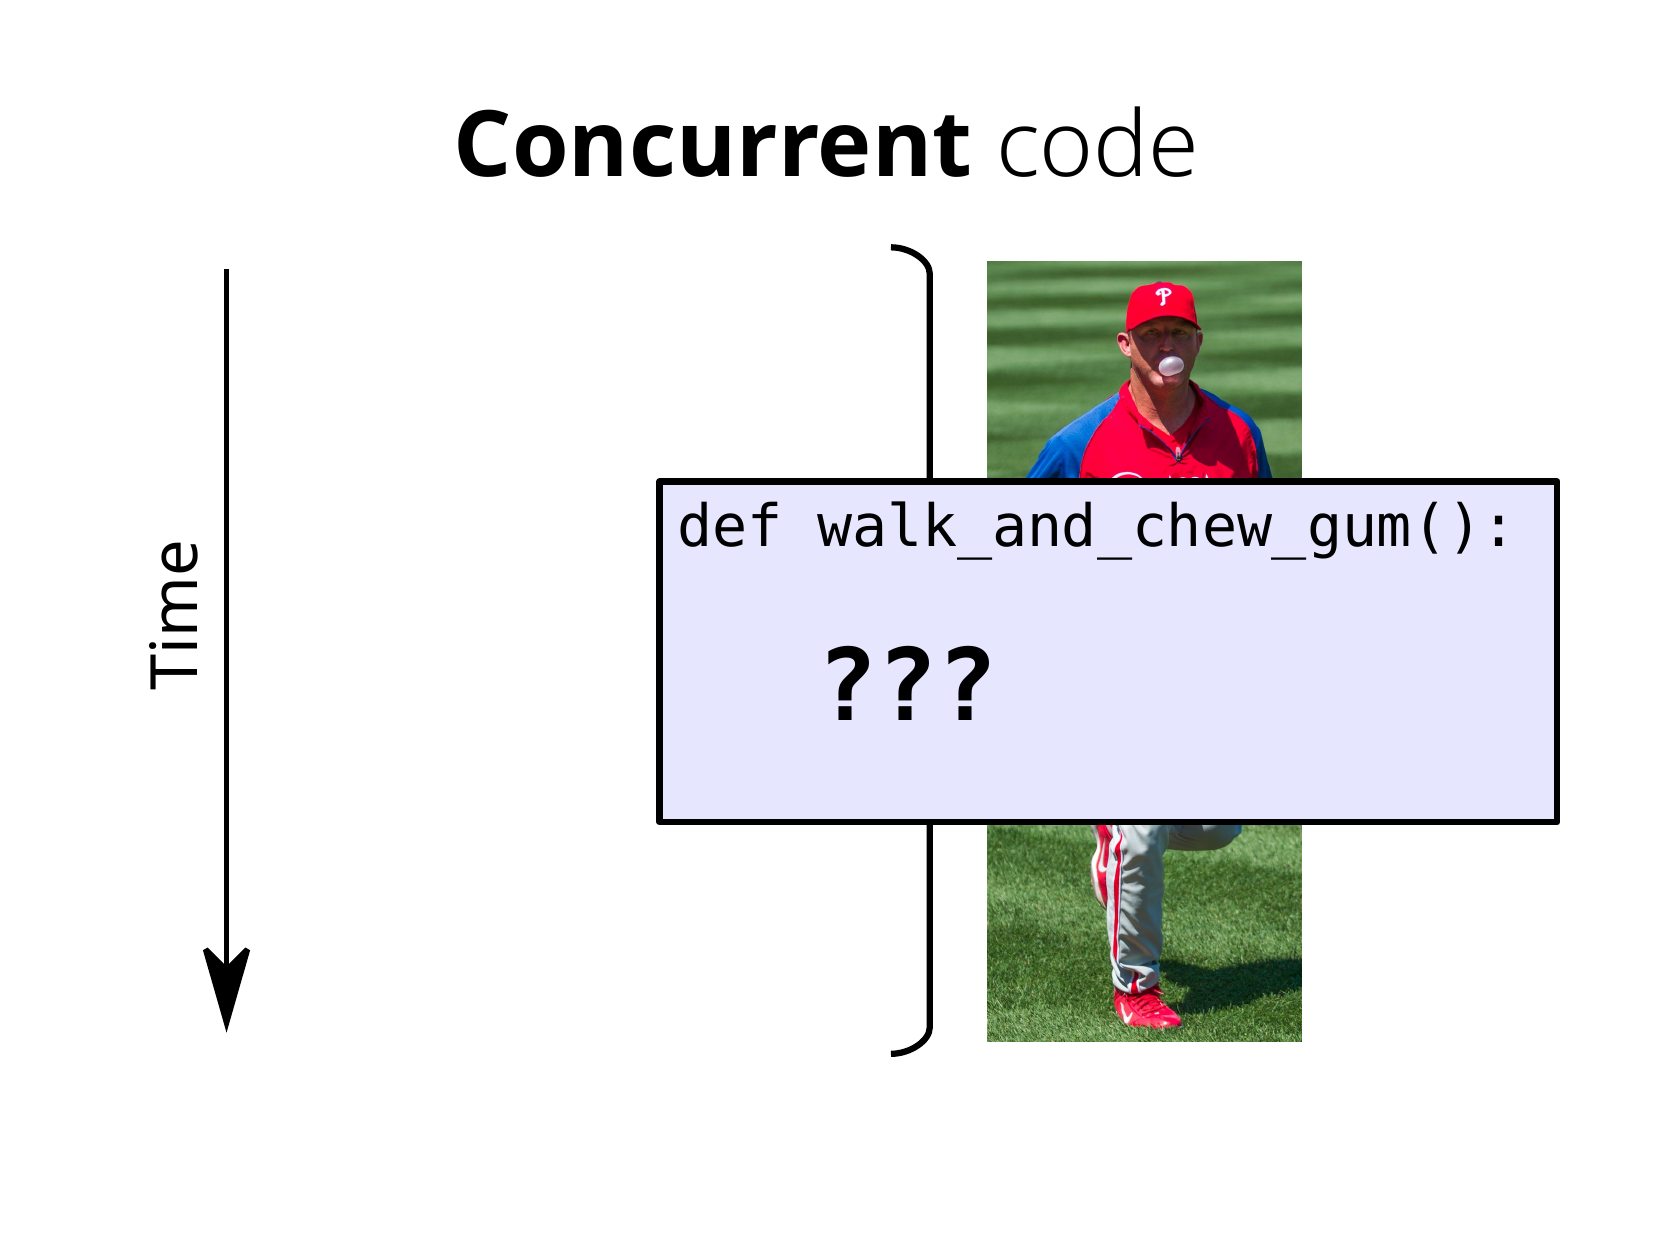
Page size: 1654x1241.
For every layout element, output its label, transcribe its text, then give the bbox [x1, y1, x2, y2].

picture [887, 242, 1472, 478]
title Concurrent code [82, 37, 1571, 245]
picture [887, 825, 1472, 1154]
picture [147, 242, 260, 1154]
text_box def walk_and_chew_gum(): ??? [659, 481, 1558, 823]
text_box [260, 195, 887, 1179]
